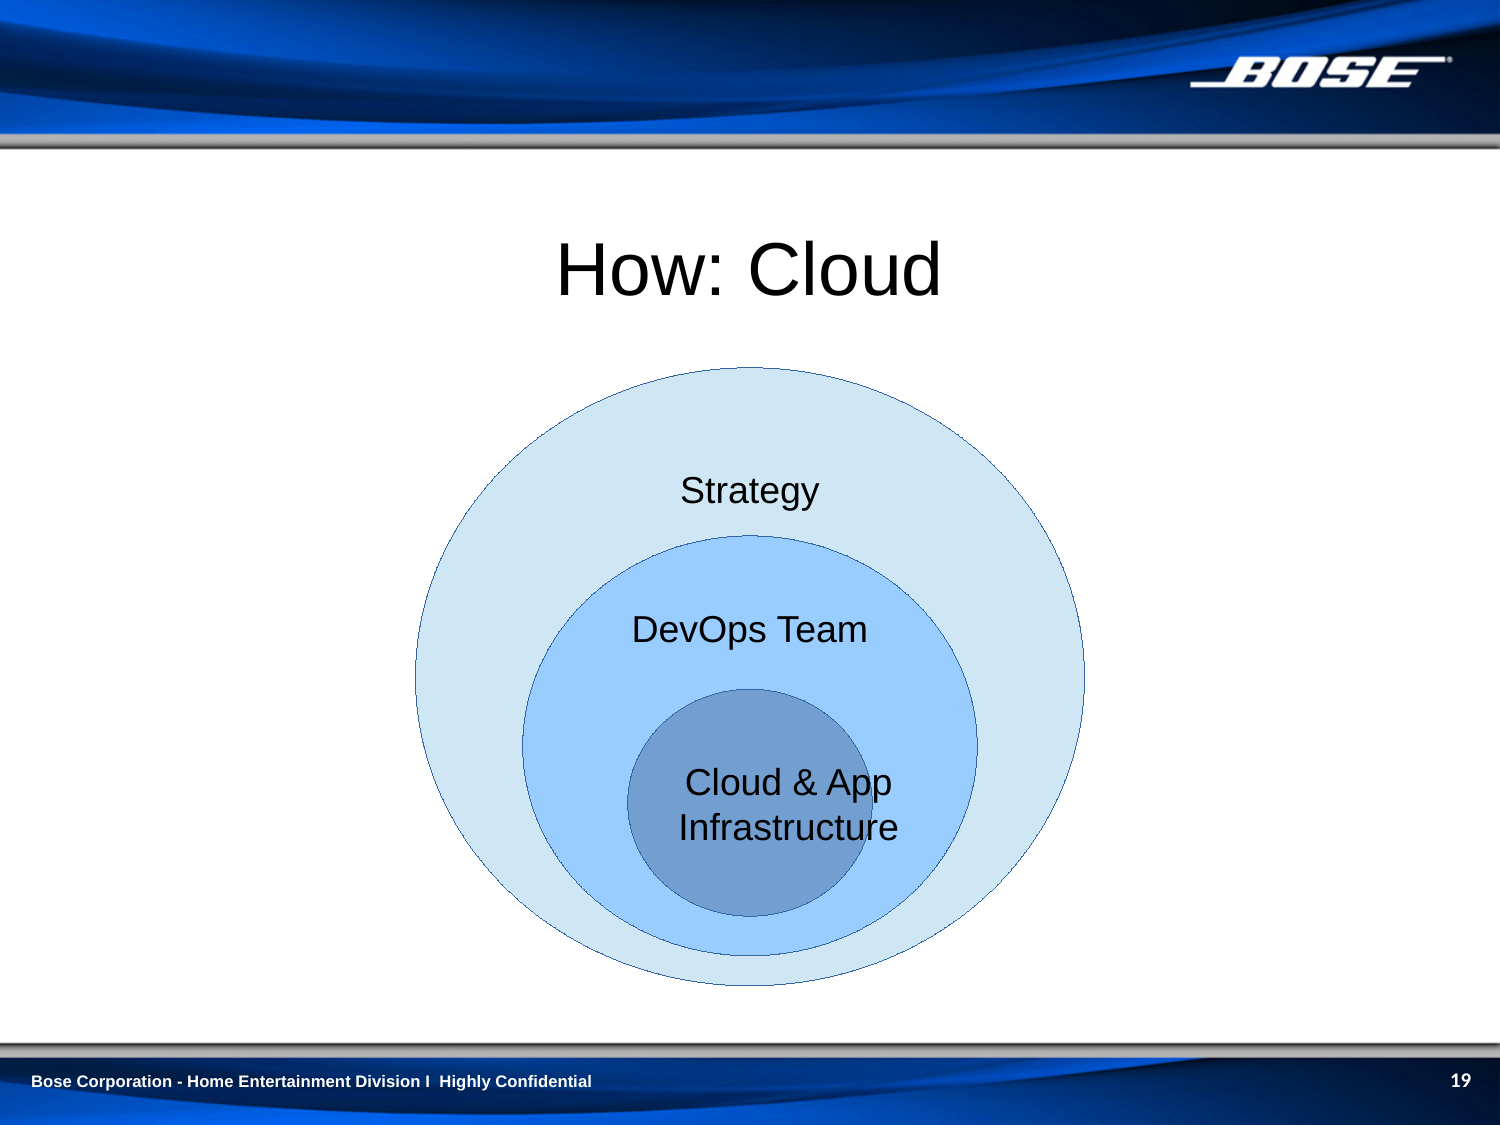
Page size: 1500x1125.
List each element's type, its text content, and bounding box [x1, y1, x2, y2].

picture [0, 0, 1500, 1125]
text_box Cloud & App Infrastructure [627, 689, 873, 917]
text_box DevOps Team [522, 535, 978, 956]
text_box Strategy [415, 367, 1085, 986]
text_box How: Cloud [74, 185, 1425, 345]
